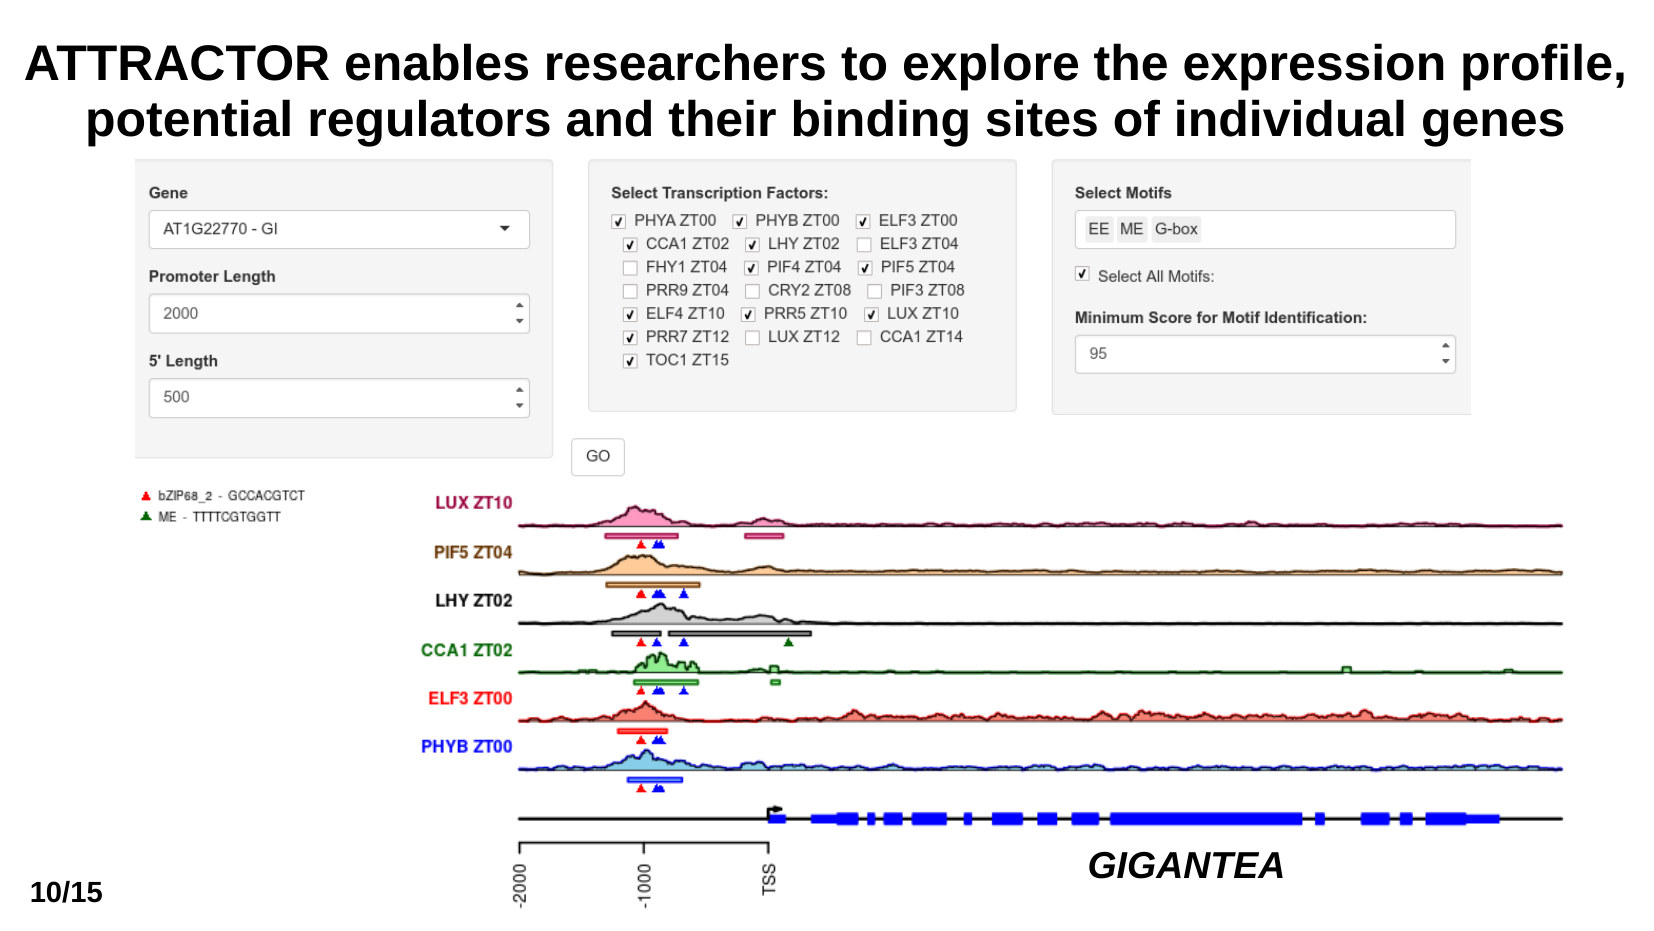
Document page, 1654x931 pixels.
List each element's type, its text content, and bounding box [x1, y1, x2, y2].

text_box 10/15 [15, 840, 121, 917]
picture [6, 203, 1654, 931]
title ATTRACTOR enables researchers to explore the expression profile, potential regulators and their binding sites of individual genes [8, 0, 1644, 203]
text_box GIGANTEA [1072, 837, 1313, 931]
